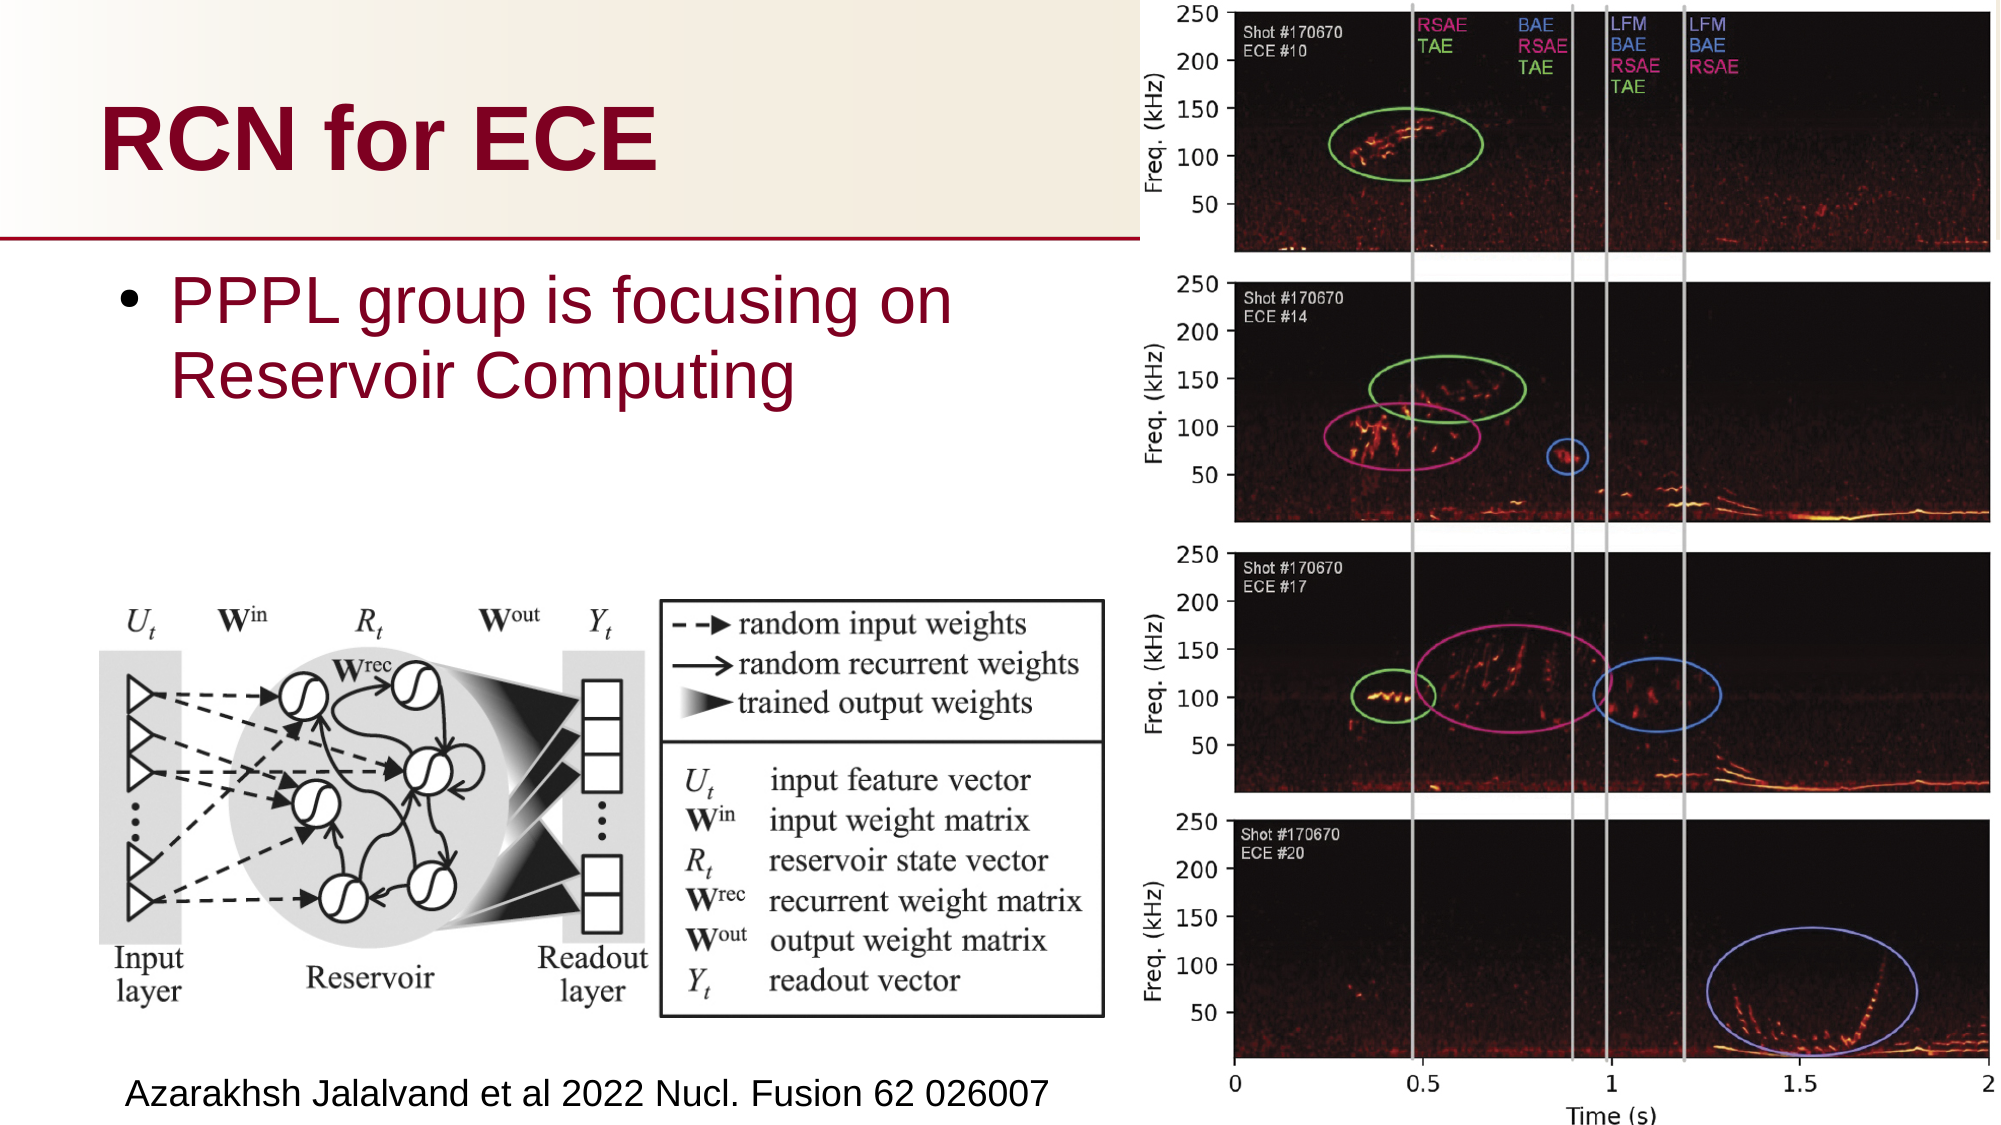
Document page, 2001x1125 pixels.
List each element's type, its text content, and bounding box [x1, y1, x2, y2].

list PPPL group is focusing on Reservoir Computing [99, 263, 1140, 751]
picture [0, 0, 2001, 1125]
text_box Azarakhsh Jalalvand et al 2022 Nucl. Fusion 62 026007 [110, 1065, 1066, 1122]
picture [99, 599, 1105, 1018]
title RCN for ECE [99, 44, 1140, 233]
